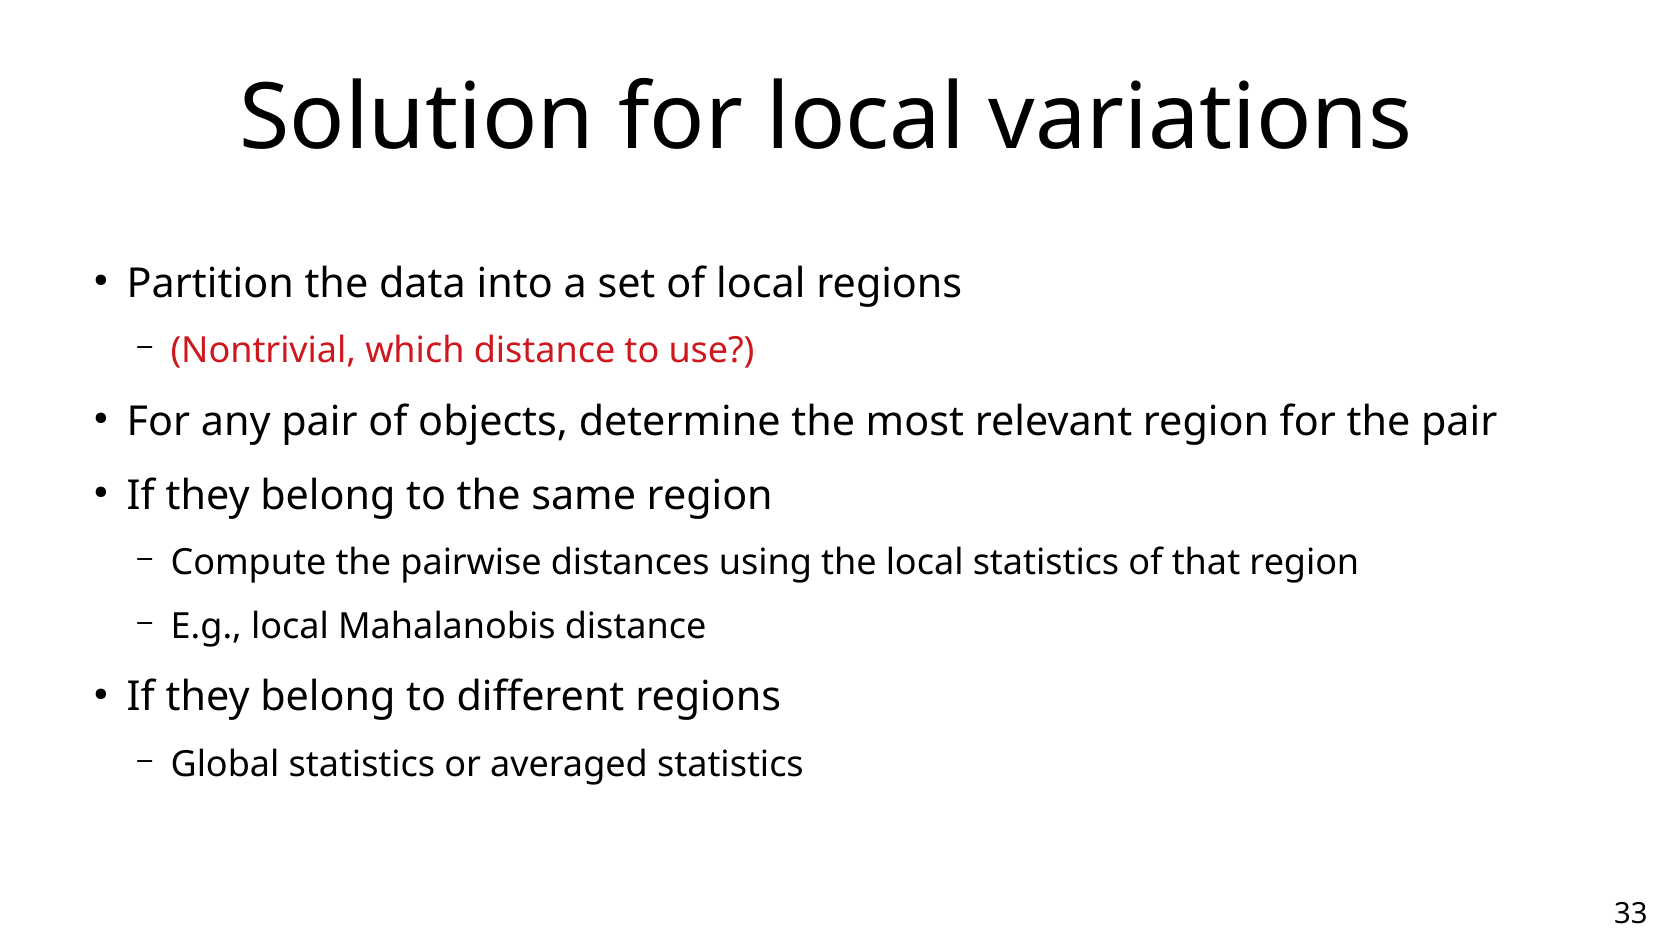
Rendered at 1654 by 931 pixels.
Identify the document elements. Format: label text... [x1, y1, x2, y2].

title Solution for local variations [82, 1, 1571, 226]
list Partition the data into a set of local regions (Nontrivial, which distance to use?) For any pair of objects, determine the most relevant region for the pair If they belong to the same region Compute the pairwise distances using the local statistics of that region E.g., local Mahalanobis distance If they belong to different regions Global statistics or averaged statistics [82, 253, 1571, 793]
